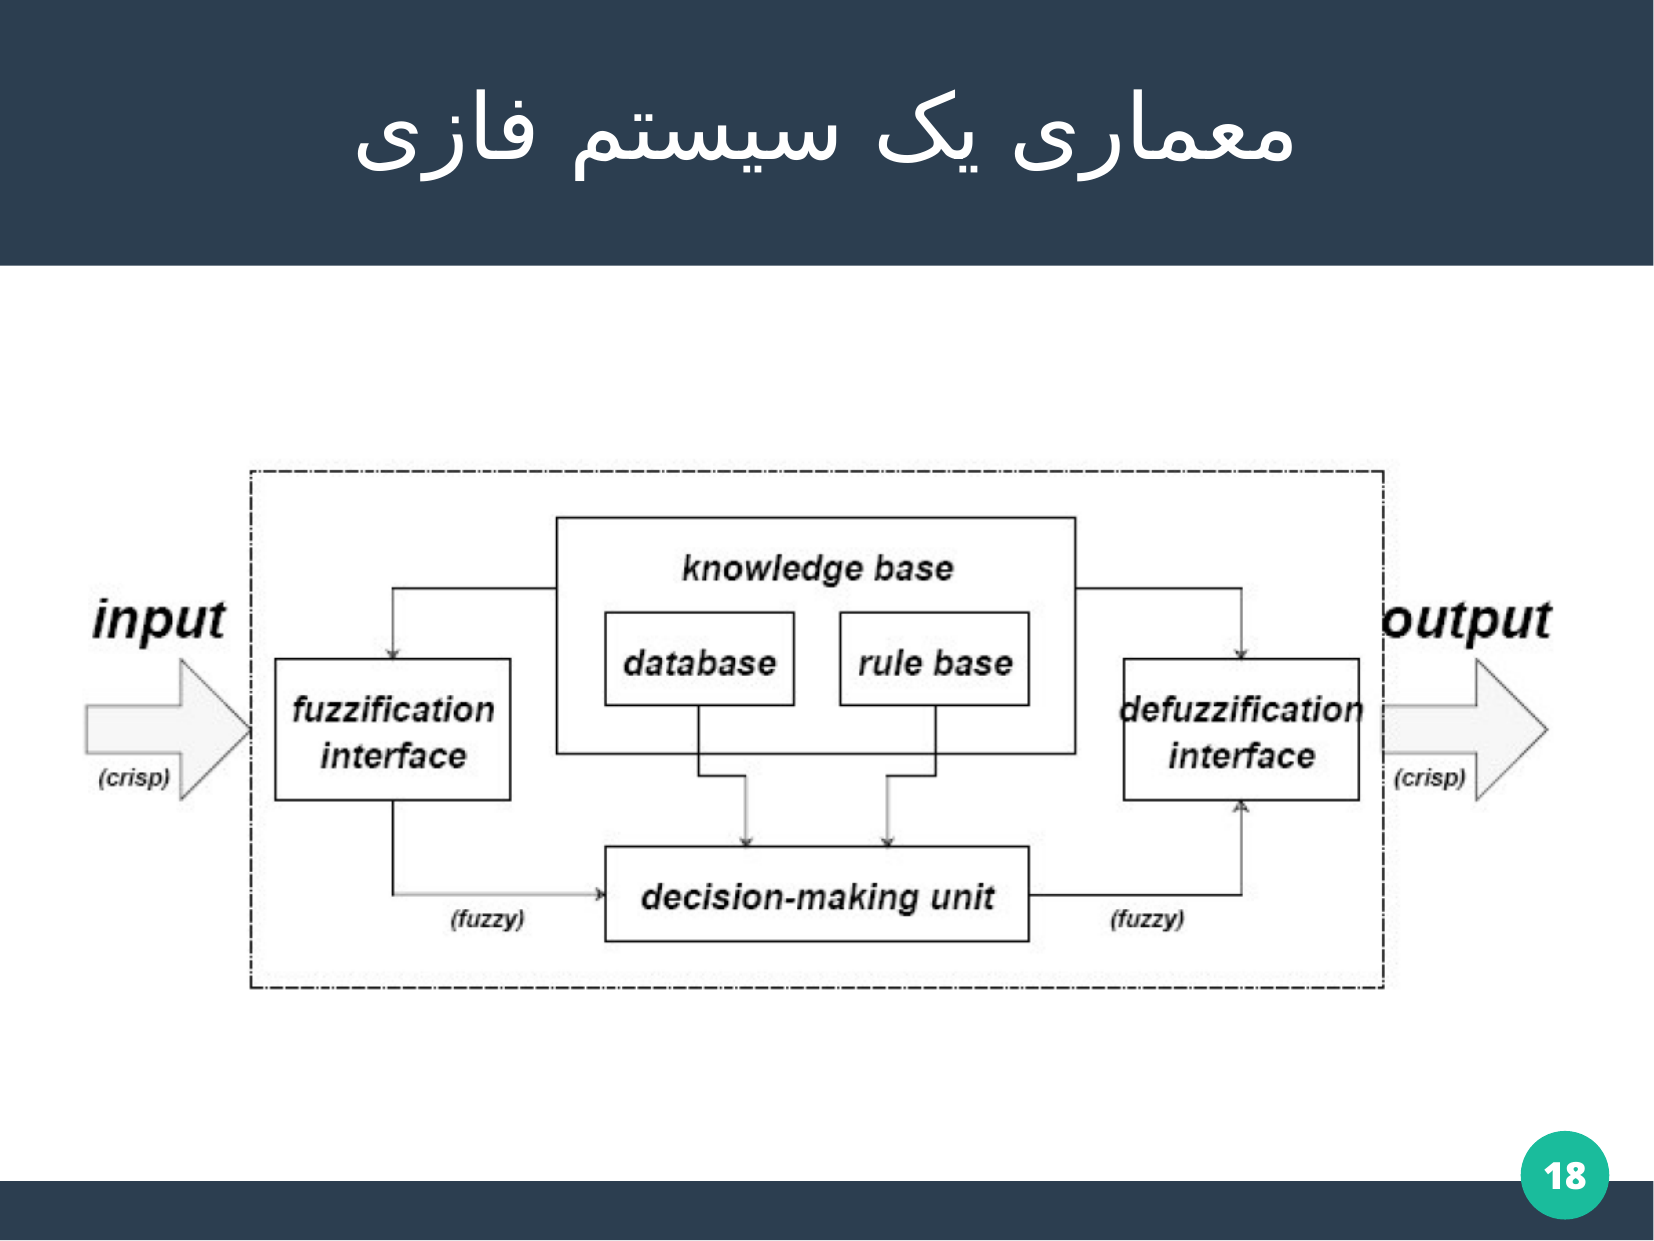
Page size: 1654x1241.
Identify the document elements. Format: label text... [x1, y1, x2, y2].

picture [36, 397, 1585, 1013]
title معماری یک سیستم فازی [59, 49, 1595, 207]
